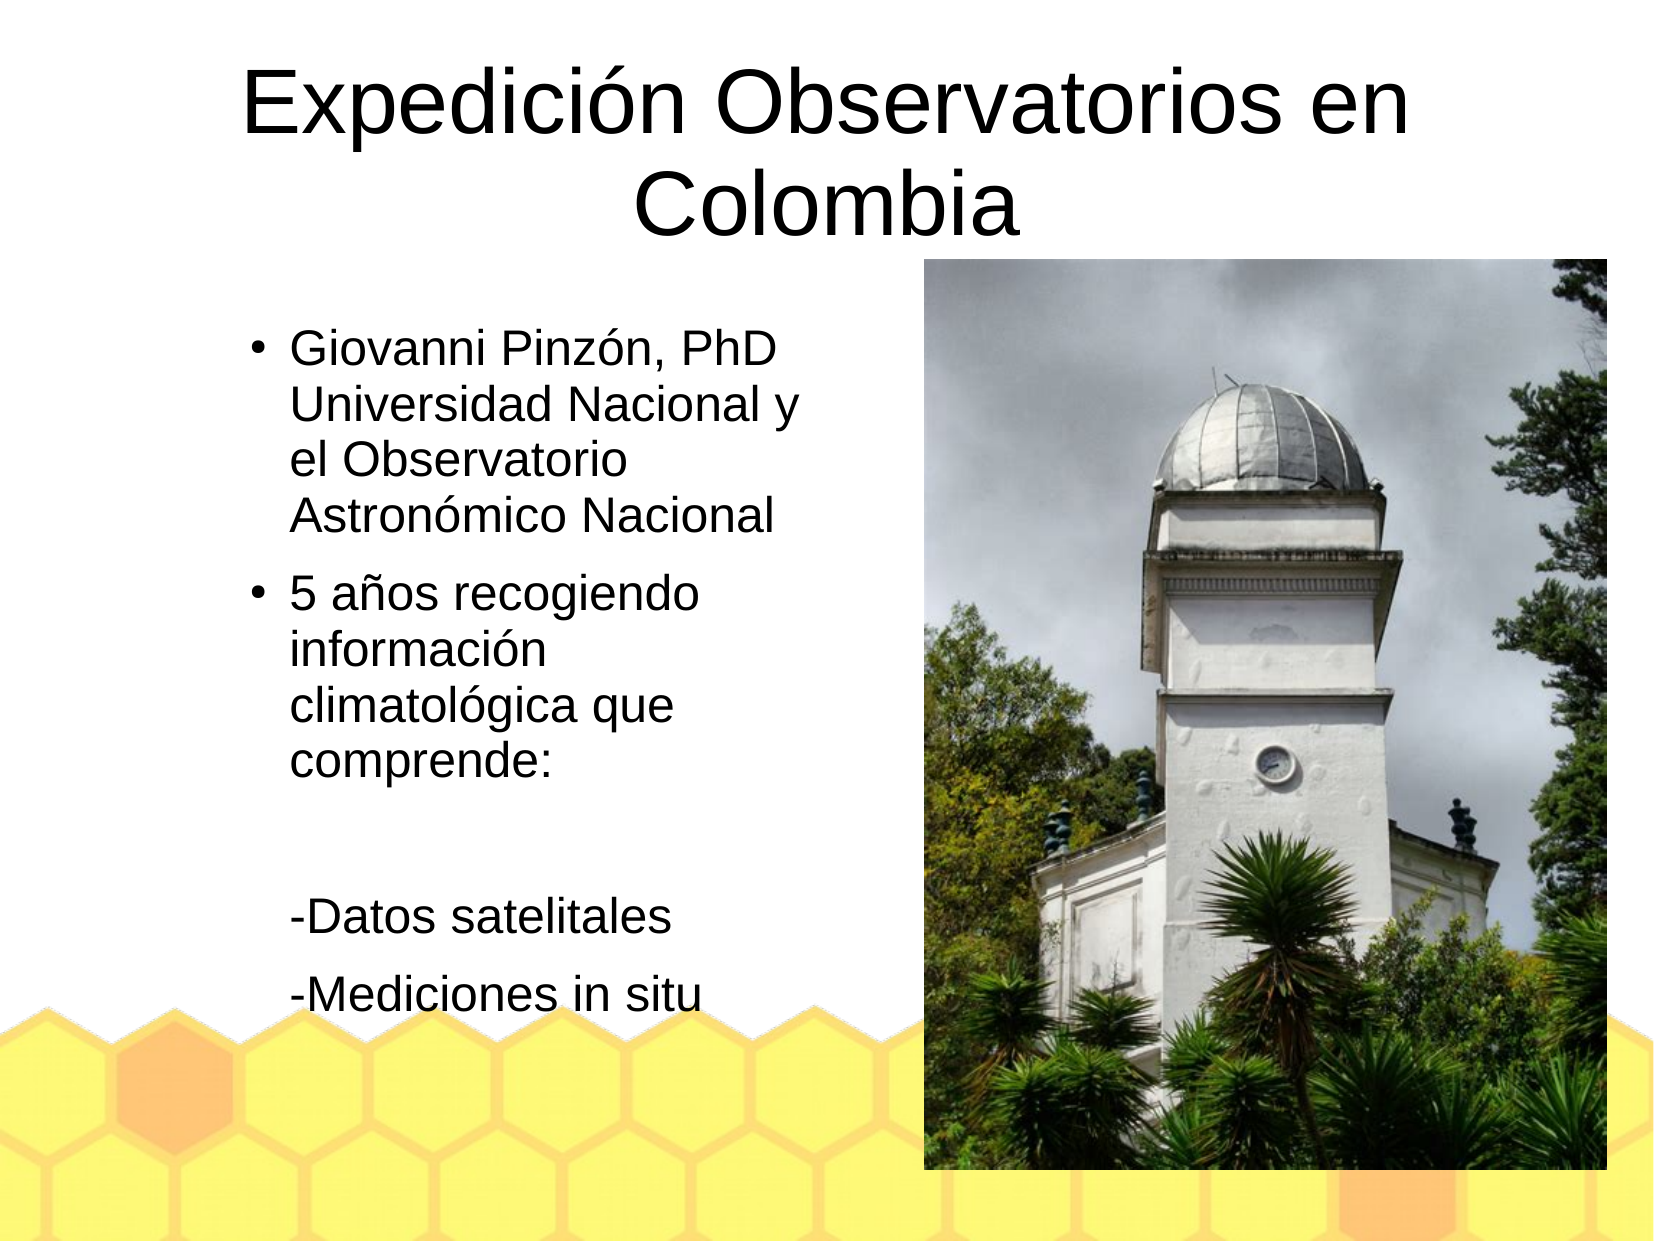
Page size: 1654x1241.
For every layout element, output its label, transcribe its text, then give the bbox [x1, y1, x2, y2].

list Giovanni Pinzón, PhD Universidad Nacional y el Observatorio Astronómico Nacional 5 años recogiendo información climatológica que comprende: -Datos satelitales -Mediciones in situ [236, 320, 815, 1040]
title Expedición Observatorios en Colombia [82, 49, 1571, 257]
picture [0, 259, 1654, 1241]
